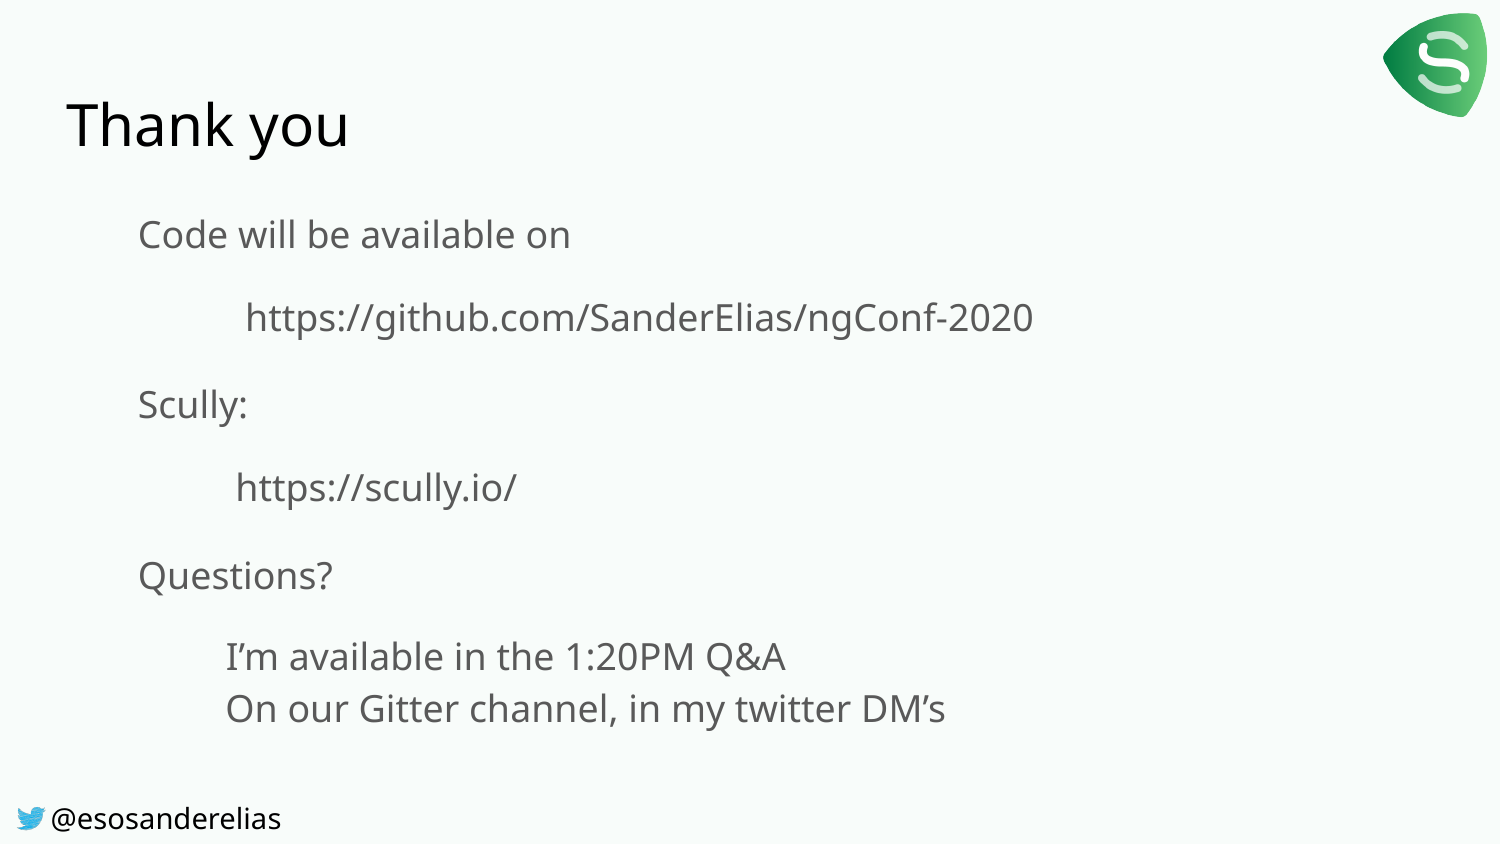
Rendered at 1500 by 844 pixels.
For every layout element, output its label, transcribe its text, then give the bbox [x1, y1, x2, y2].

picture [2, 790, 60, 844]
picture [1376, 6, 1494, 124]
list Code will be available on https://github.com/SanderElias/ngConf-2020 Scully: https://scully.io/ Questions? I’m available in the 1:20PM Q&A On our Gitter channel, in my twitter DM’s [123, 189, 1449, 750]
title Thank you [51, 72, 1449, 167]
